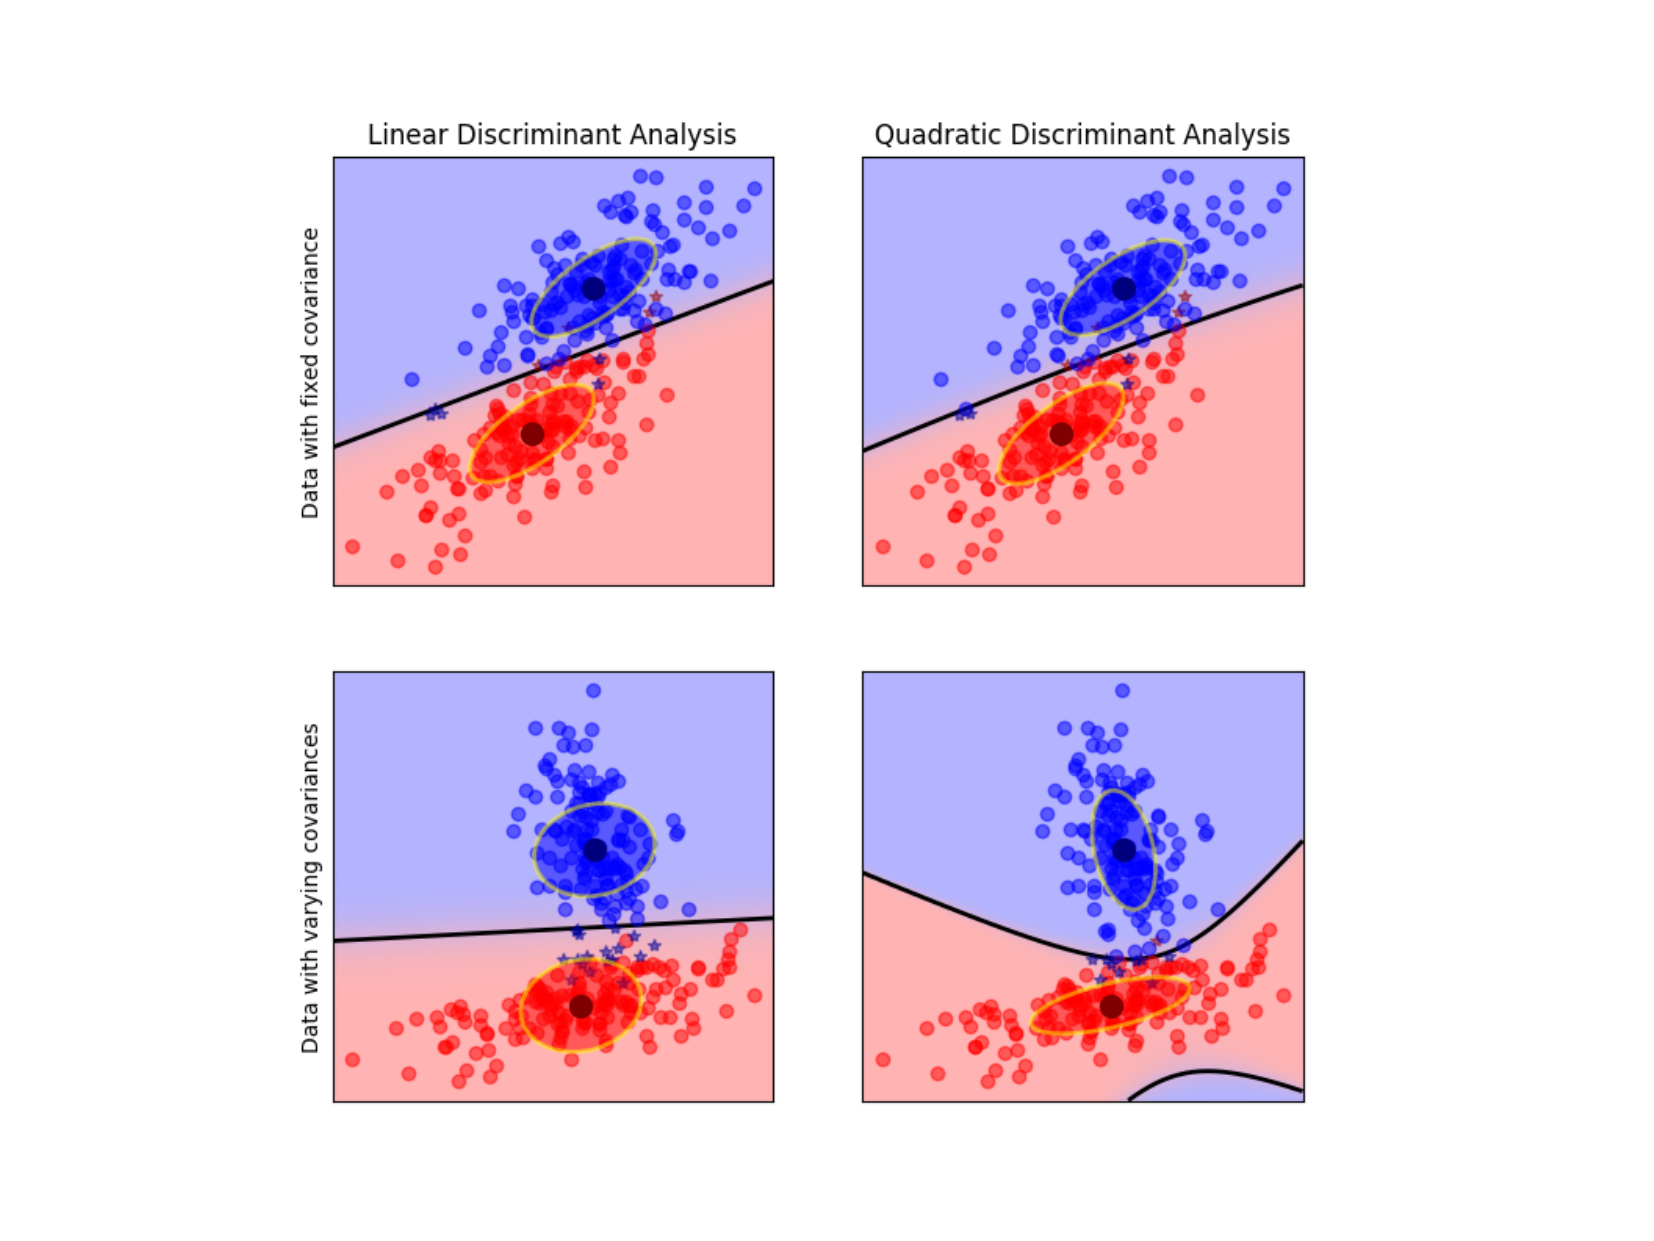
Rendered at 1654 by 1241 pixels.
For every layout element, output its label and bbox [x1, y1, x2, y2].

picture [266, 96, 1396, 1126]
